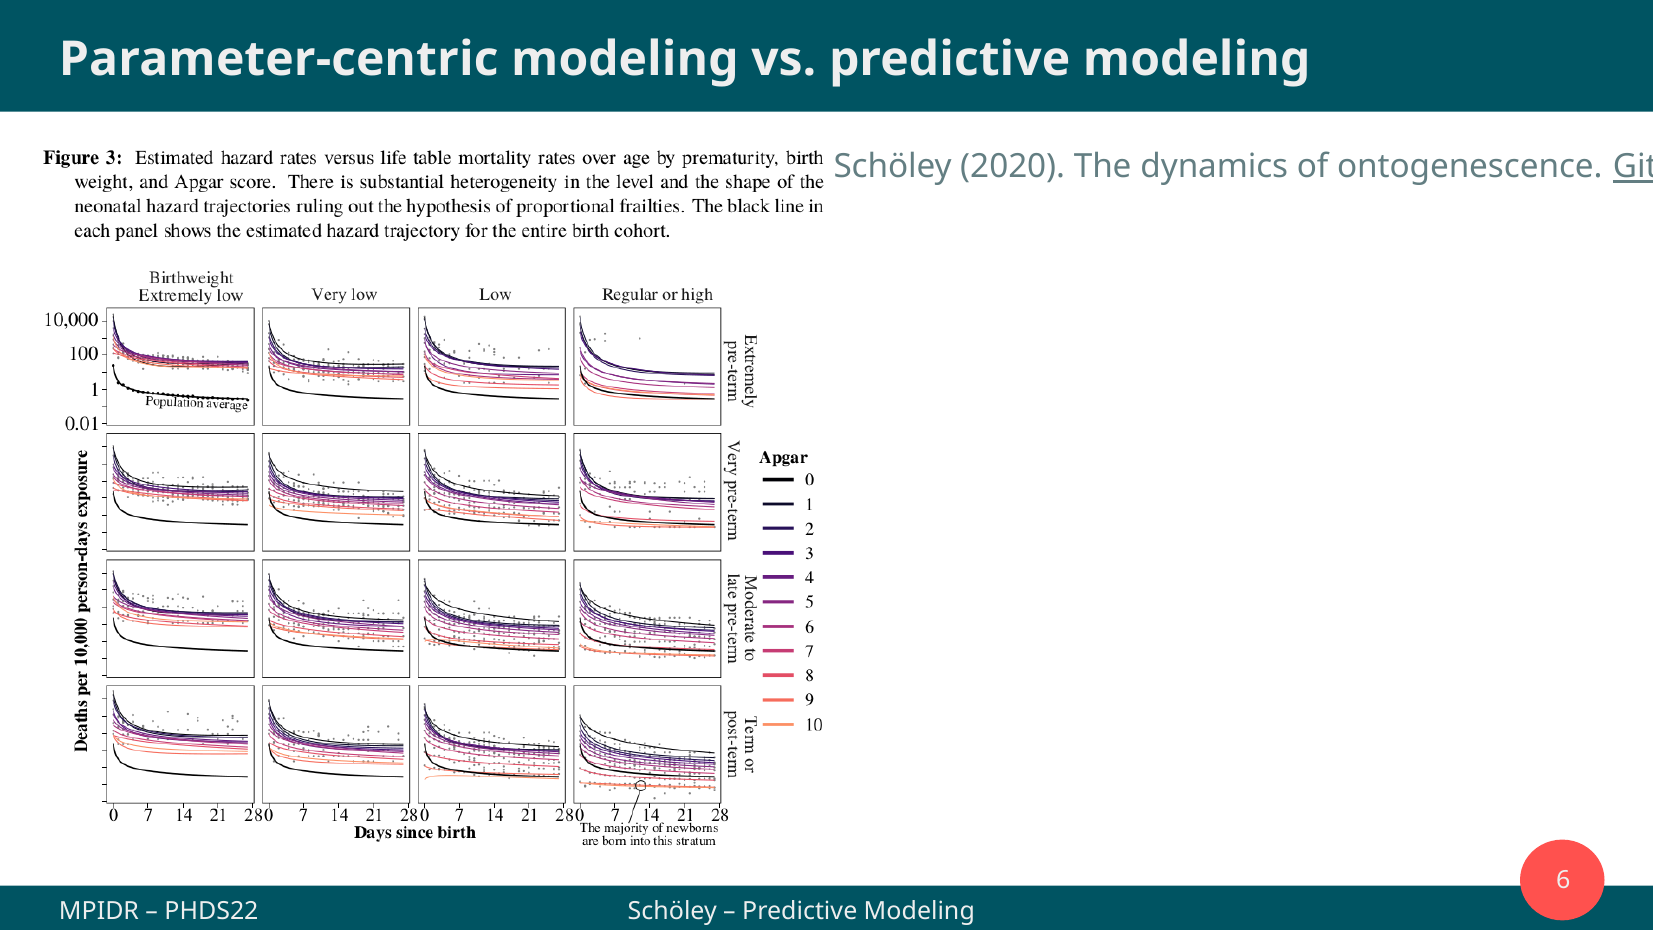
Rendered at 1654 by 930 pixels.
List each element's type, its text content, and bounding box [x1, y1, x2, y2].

picture [29, 140, 834, 854]
title Parameter-centric modeling vs. predictive modeling [58, 0, 1594, 117]
text_box Schöley (2020). The dynamics of ontogenescence. Github link. [818, 134, 1653, 189]
